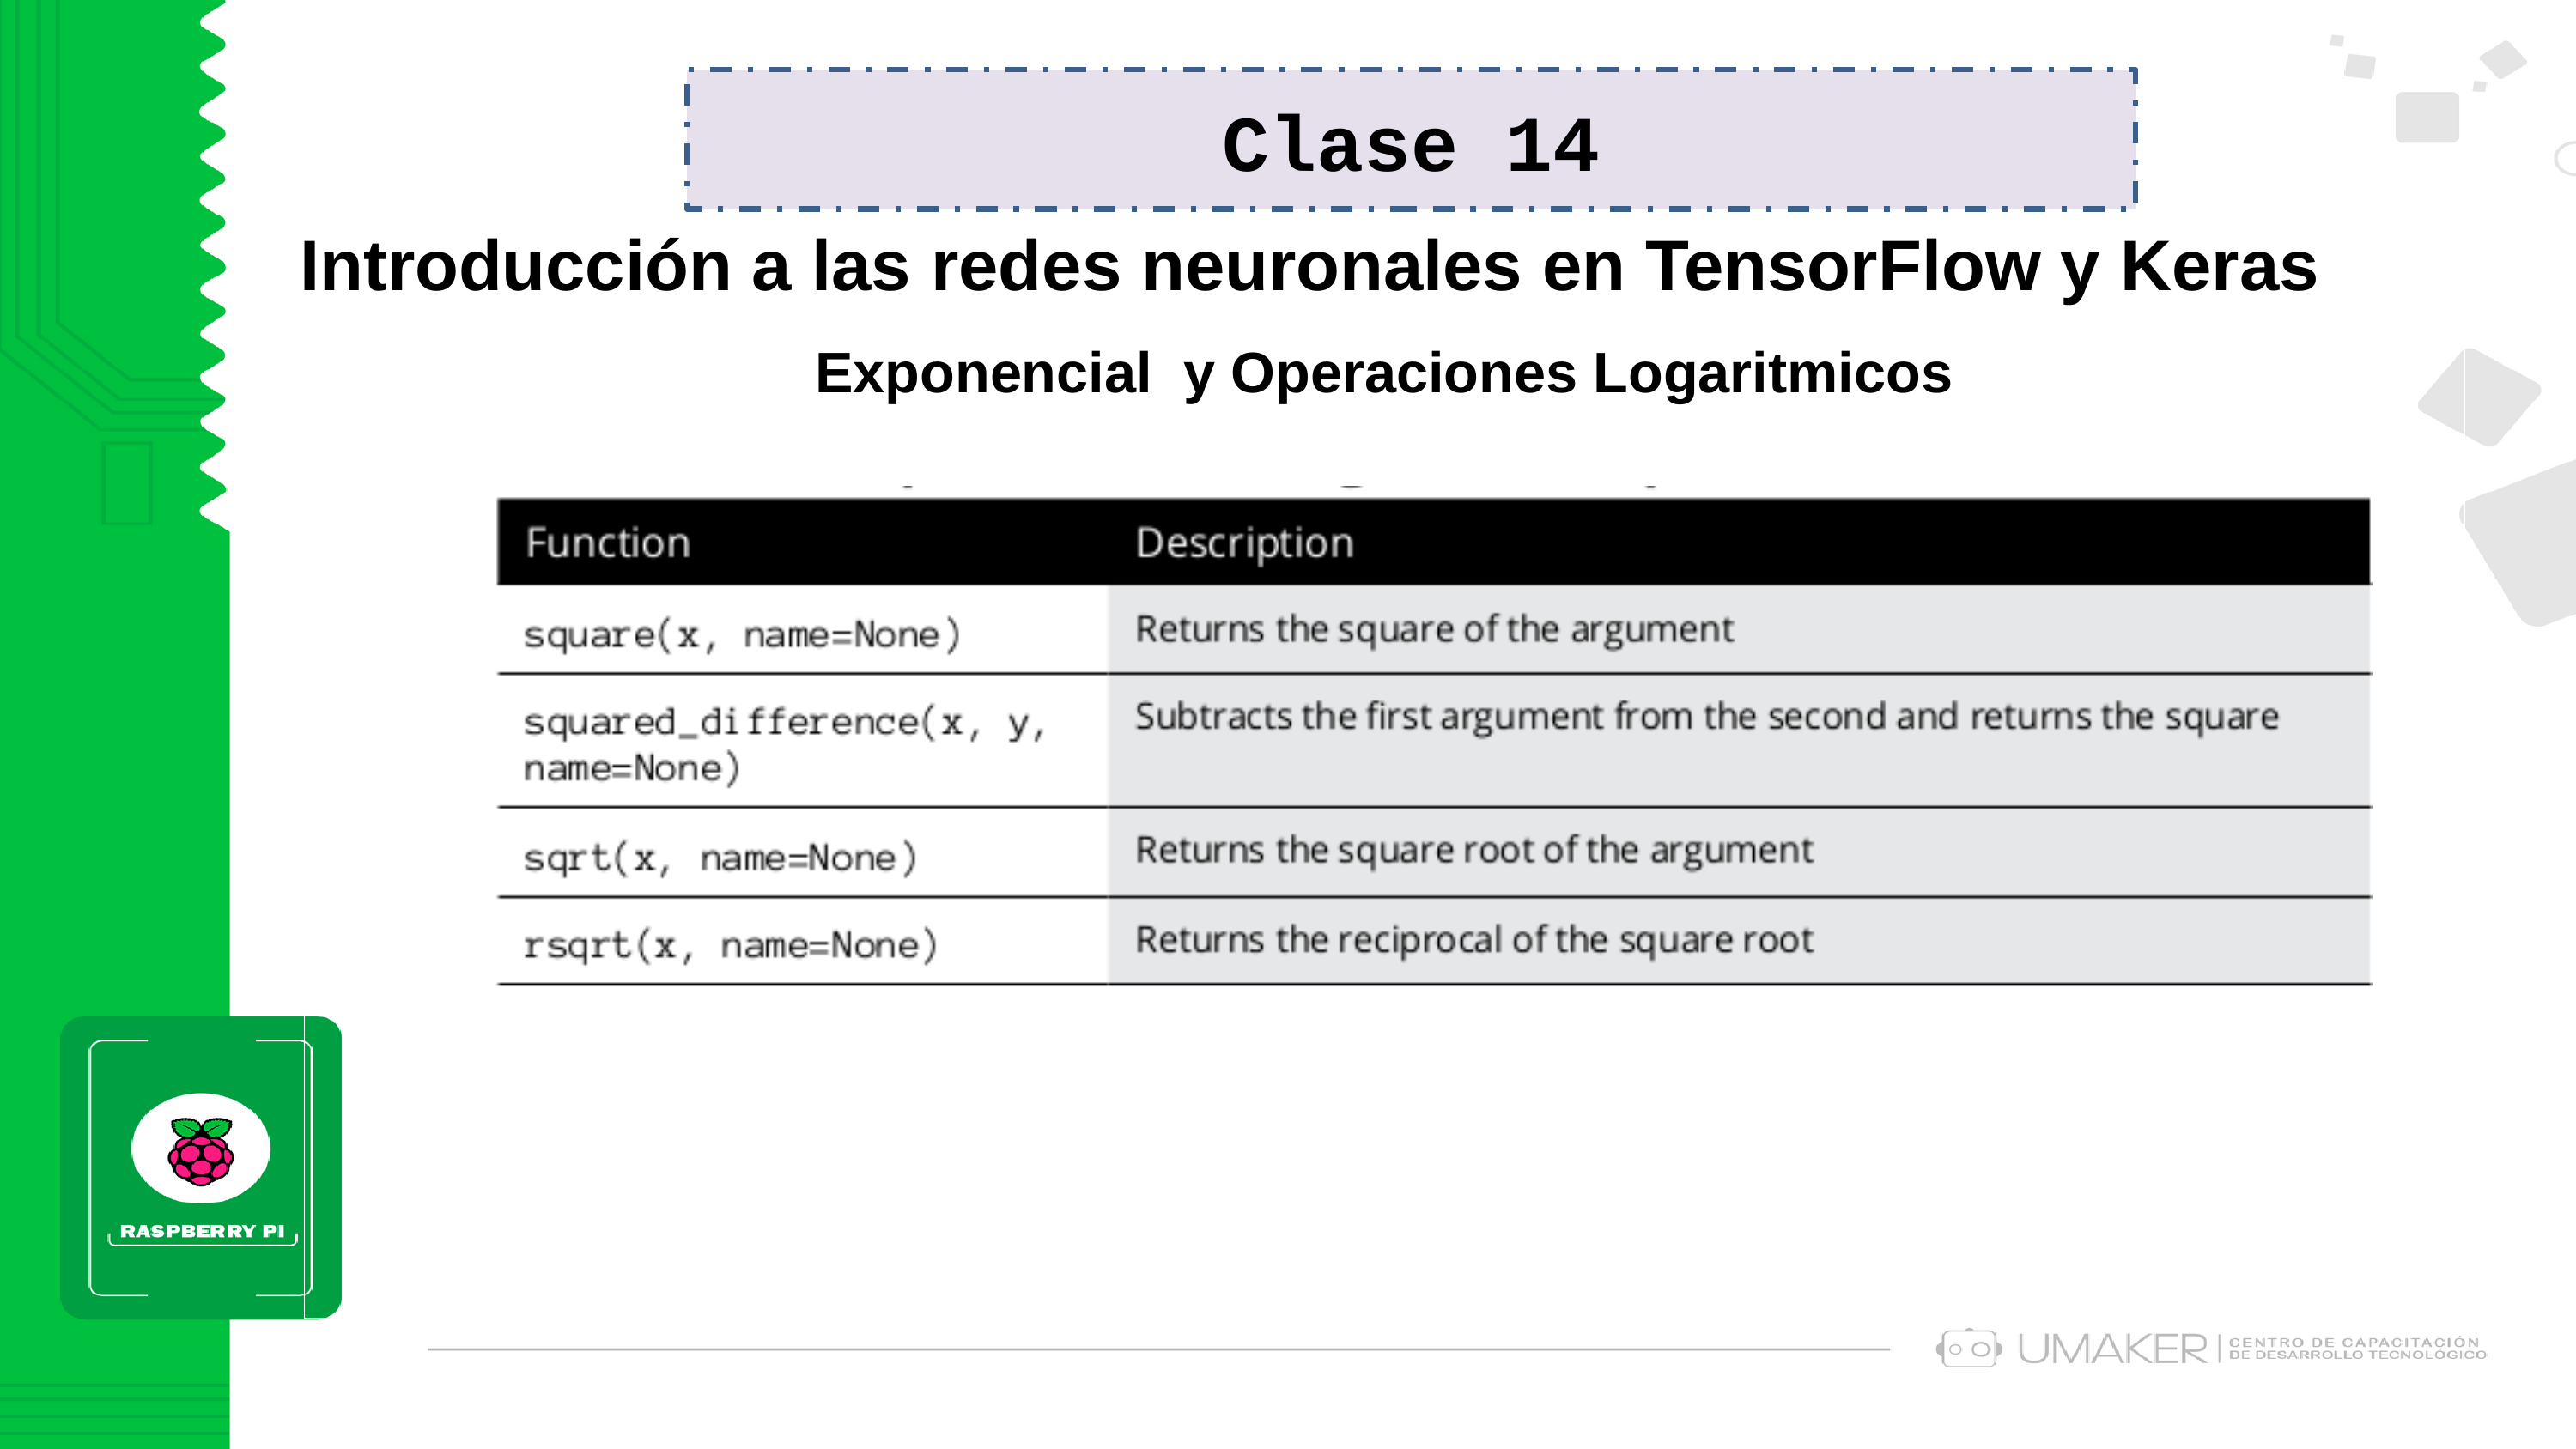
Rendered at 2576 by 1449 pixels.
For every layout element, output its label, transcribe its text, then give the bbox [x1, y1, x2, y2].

text_box Introducción a las redes neuronales en TensorFlow y Keras [243, 213, 2378, 366]
picture [0, 0, 2576, 1449]
text_box Clase 14 [687, 70, 2136, 209]
text_box Exponencial y Operaciones Logaritmicos [304, 334, 2465, 1319]
